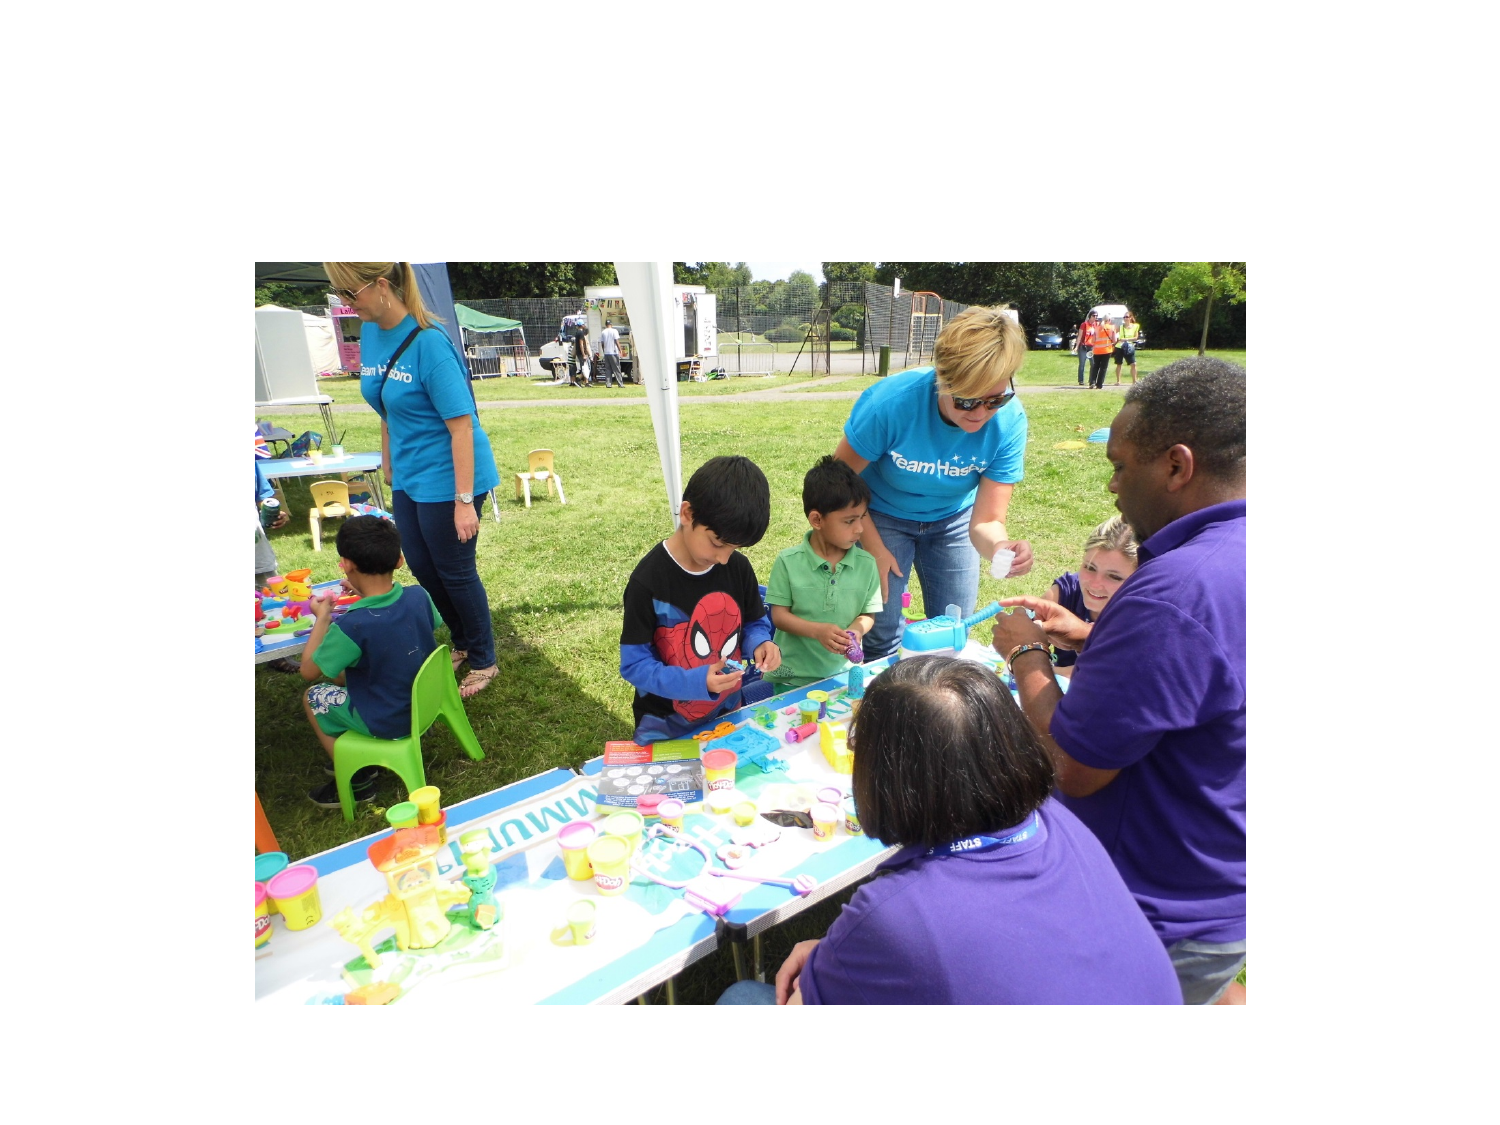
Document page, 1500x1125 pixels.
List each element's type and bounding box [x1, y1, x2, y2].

picture [255, 262, 1246, 1005]
